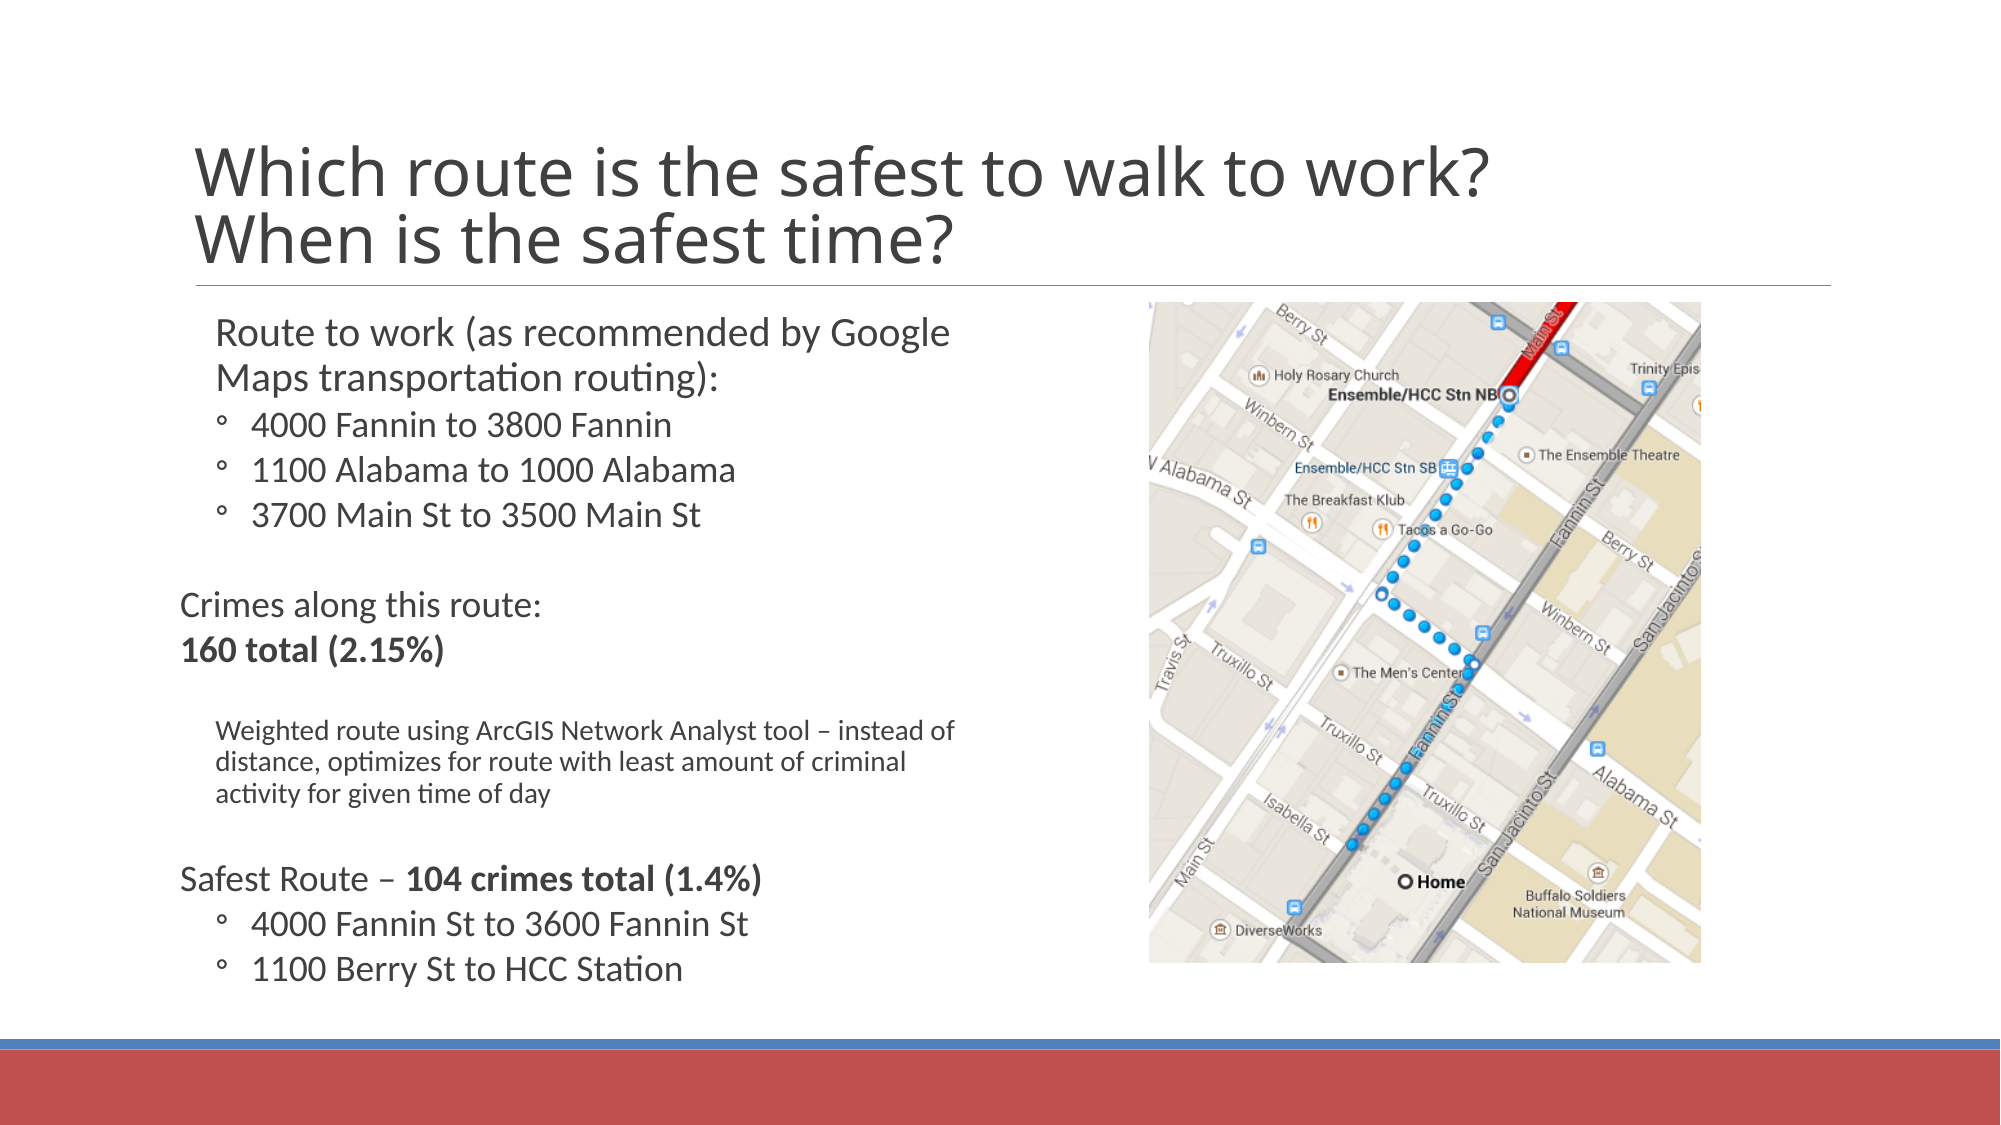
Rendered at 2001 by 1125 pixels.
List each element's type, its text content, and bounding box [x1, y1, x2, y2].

picture [1149, 302, 1701, 963]
text_box Route to work (as recommended by Google Maps transportation routing): 4000 Fannin to 3800 Fannin 1100 Alabama to 1000 Alabama 3700 Main St to 3500 Main St Crimes along this route: 160 total (2.15%) Weighted route using ArcGIS Network Analyst tool – instead of distance, optimizes for route with least amount of criminal activity for given time of day Safest Route – 104 crimes total (1.4%) 4000 Fannin St to 3600 Fannin St 1100 Berry St to HCC Station [180, 302, 990, 963]
text_box Which route is the safest to walk to work? When is the safest time? [180, 47, 1830, 285]
